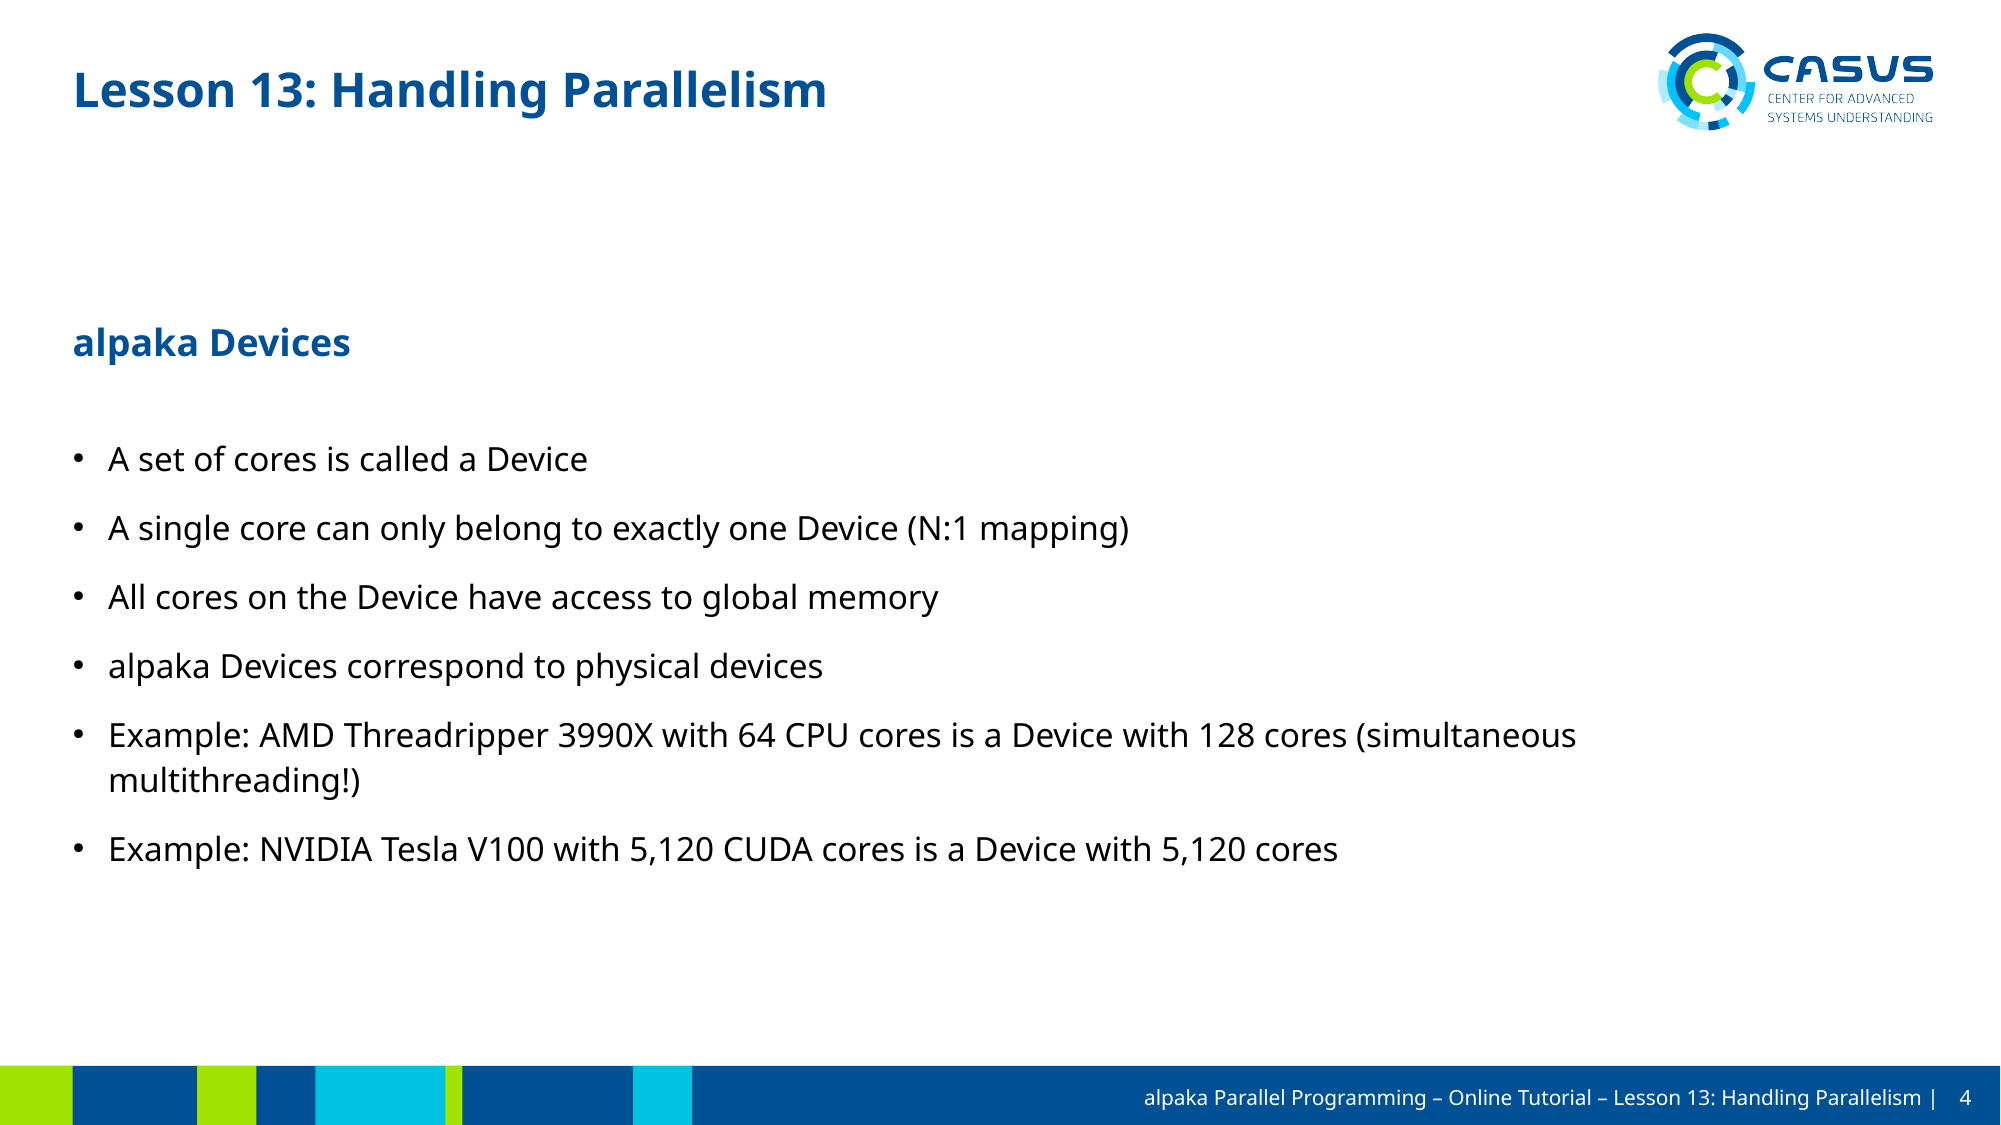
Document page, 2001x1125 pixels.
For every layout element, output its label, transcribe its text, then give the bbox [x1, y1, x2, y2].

title Lesson 13: Handling Parallelism [72, 54, 1620, 123]
picture [1658, 33, 1933, 131]
list alpaka Devices A set of cores is called a Device A single core can only belong to exactly one Device (N:1 mapping) All cores on the Device have access to global memory alpaka Devices correspond to physical devices Example: AMD Threadripper 3990X with 64 CPU cores is a Device with 128 cores (simultaneous multithreading!) Example: NVIDIA Tesla V100 with 5,120 CUDA cores is a Device with 5,120 cores [72, 316, 1620, 979]
